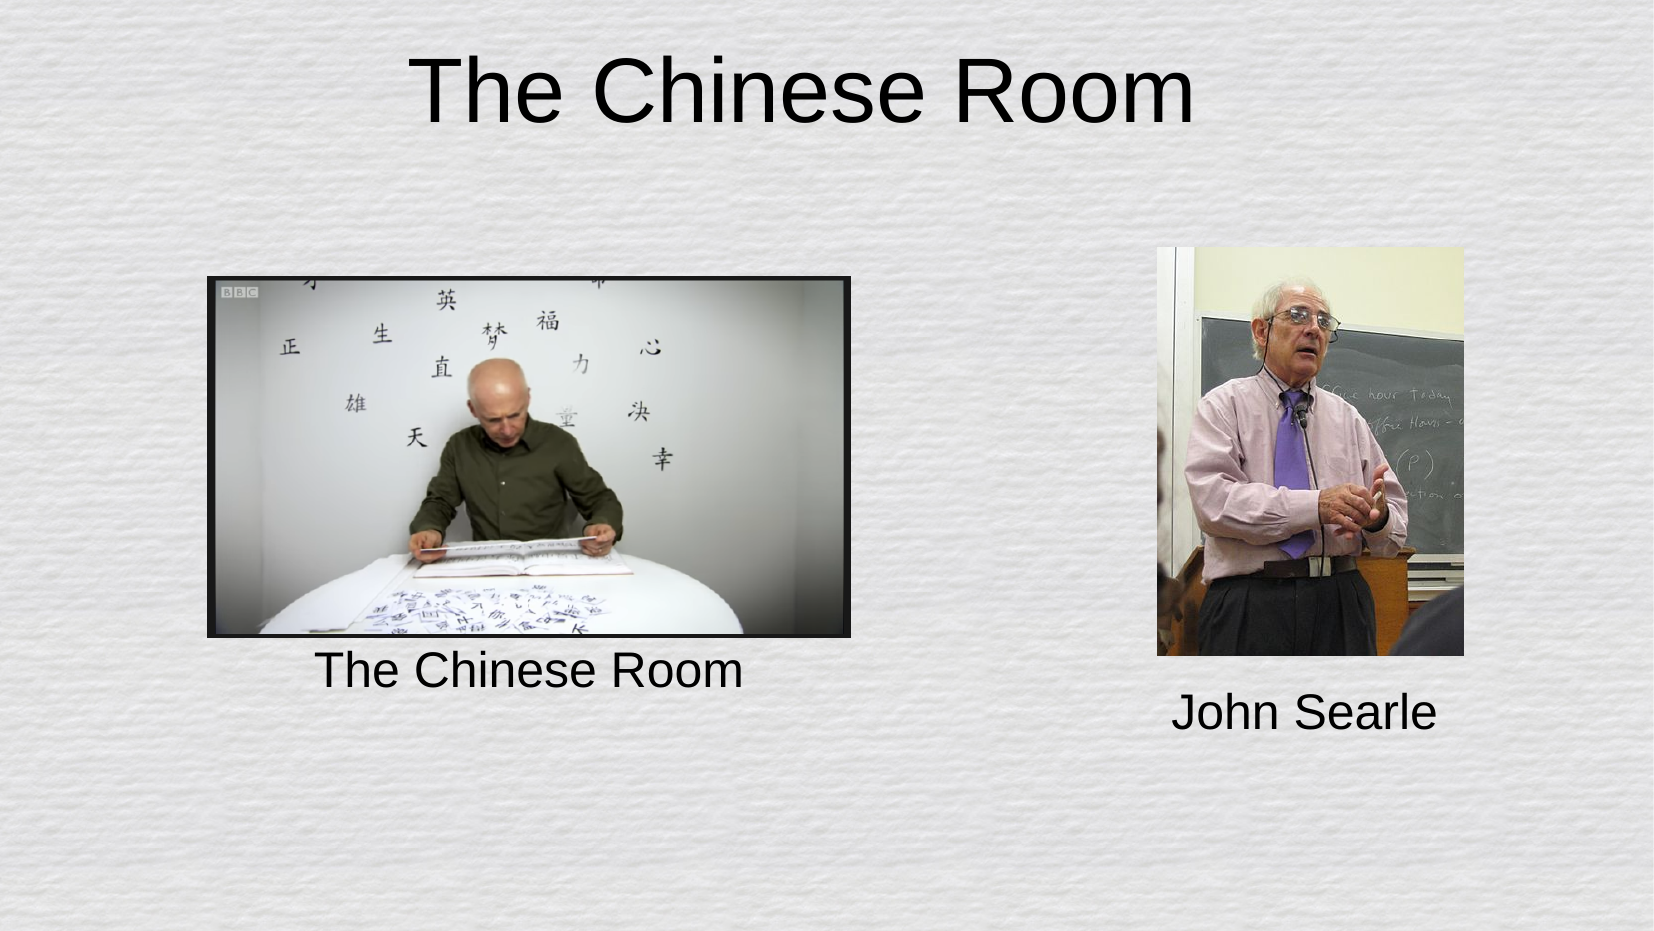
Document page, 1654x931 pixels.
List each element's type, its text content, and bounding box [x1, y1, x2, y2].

title The Chinese Room [94, 0, 1512, 193]
title John Searle [1171, 656, 1444, 851]
title The Chinese Room [313, 638, 763, 809]
picture [0, 0, 1654, 931]
